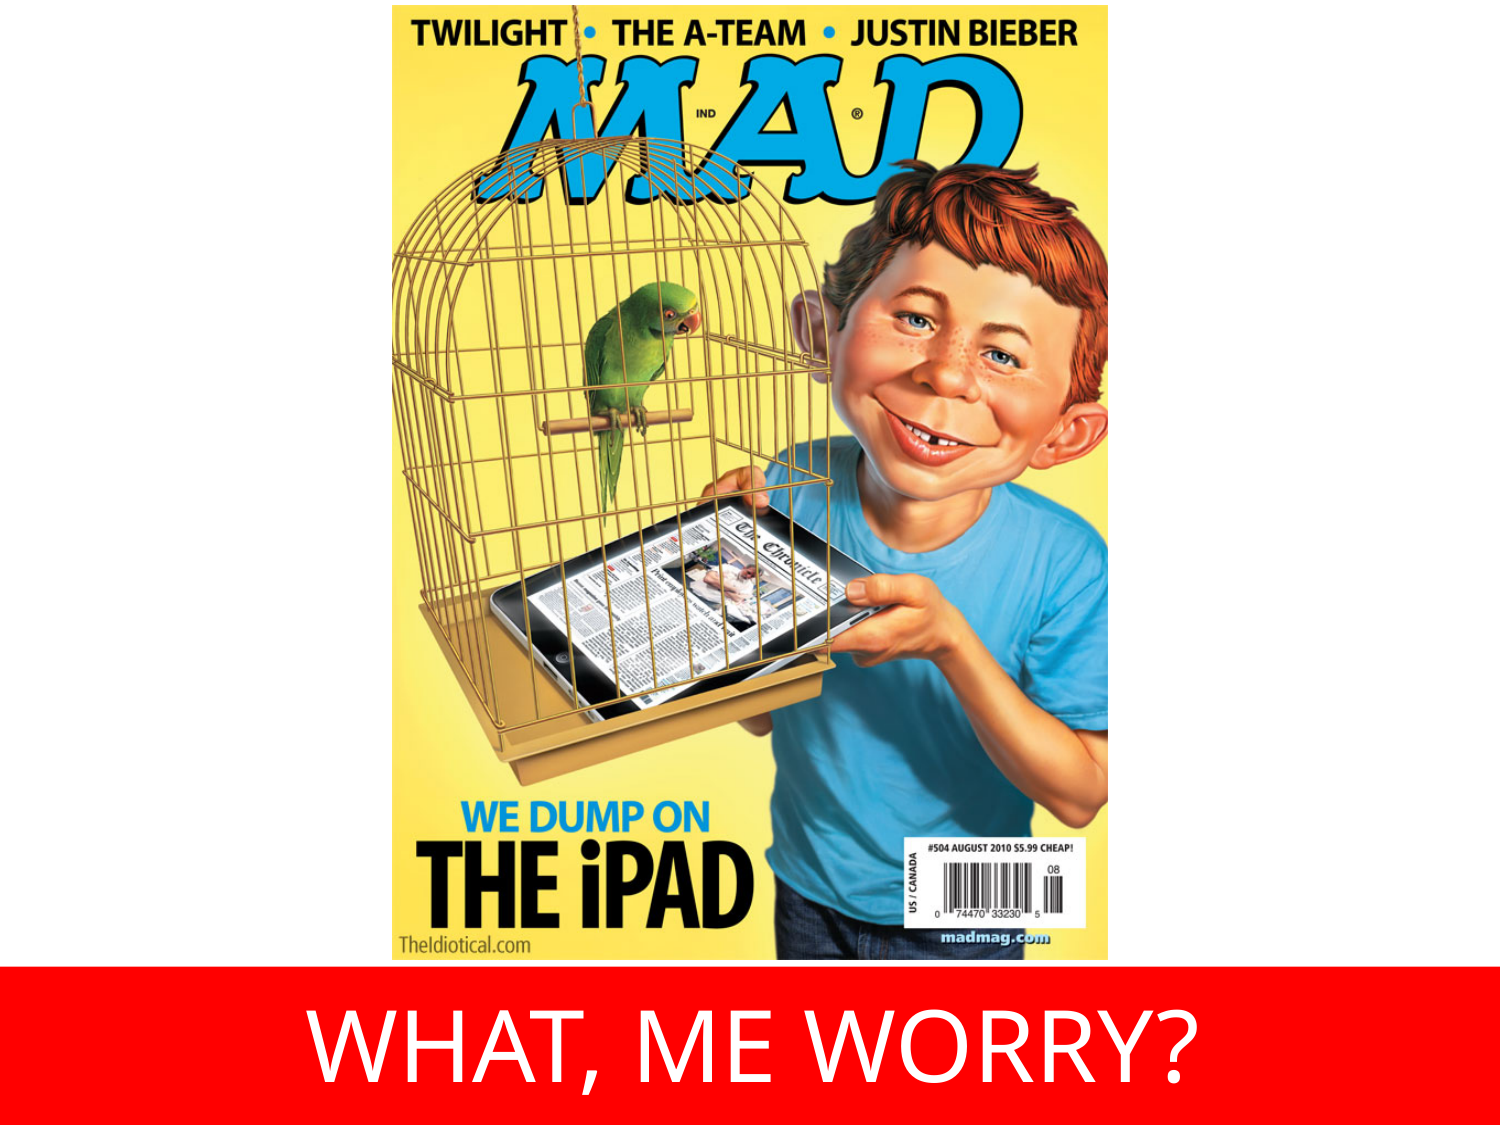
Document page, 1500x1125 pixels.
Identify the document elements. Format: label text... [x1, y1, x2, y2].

list WHAT, ME WORRY? [28, 974, 1478, 1111]
picture [392, 5, 1108, 961]
